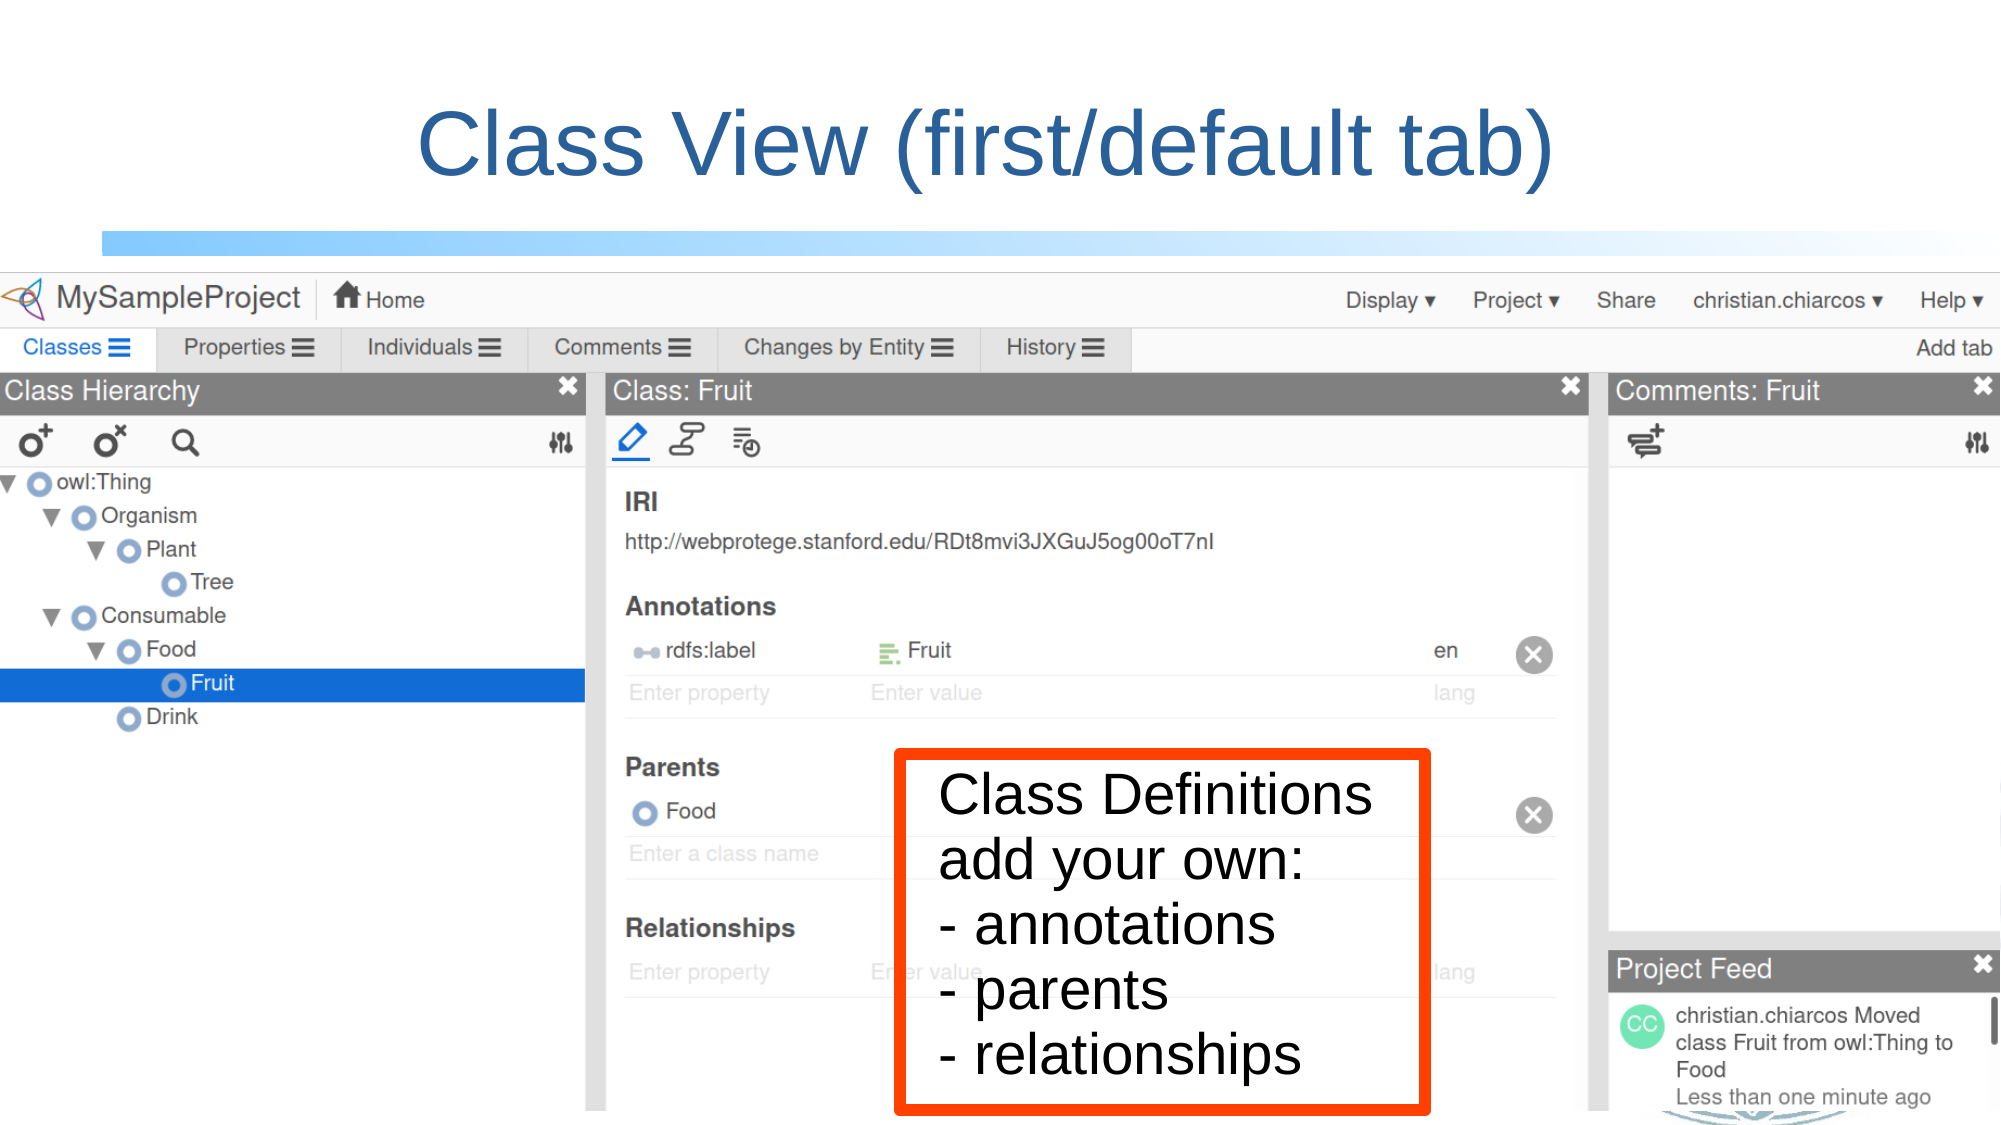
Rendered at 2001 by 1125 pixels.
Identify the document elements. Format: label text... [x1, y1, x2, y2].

title Class View (first/default tab) [99, 45, 1900, 233]
picture [0, 272, 2001, 1125]
text_box [900, 753, 1426, 1111]
